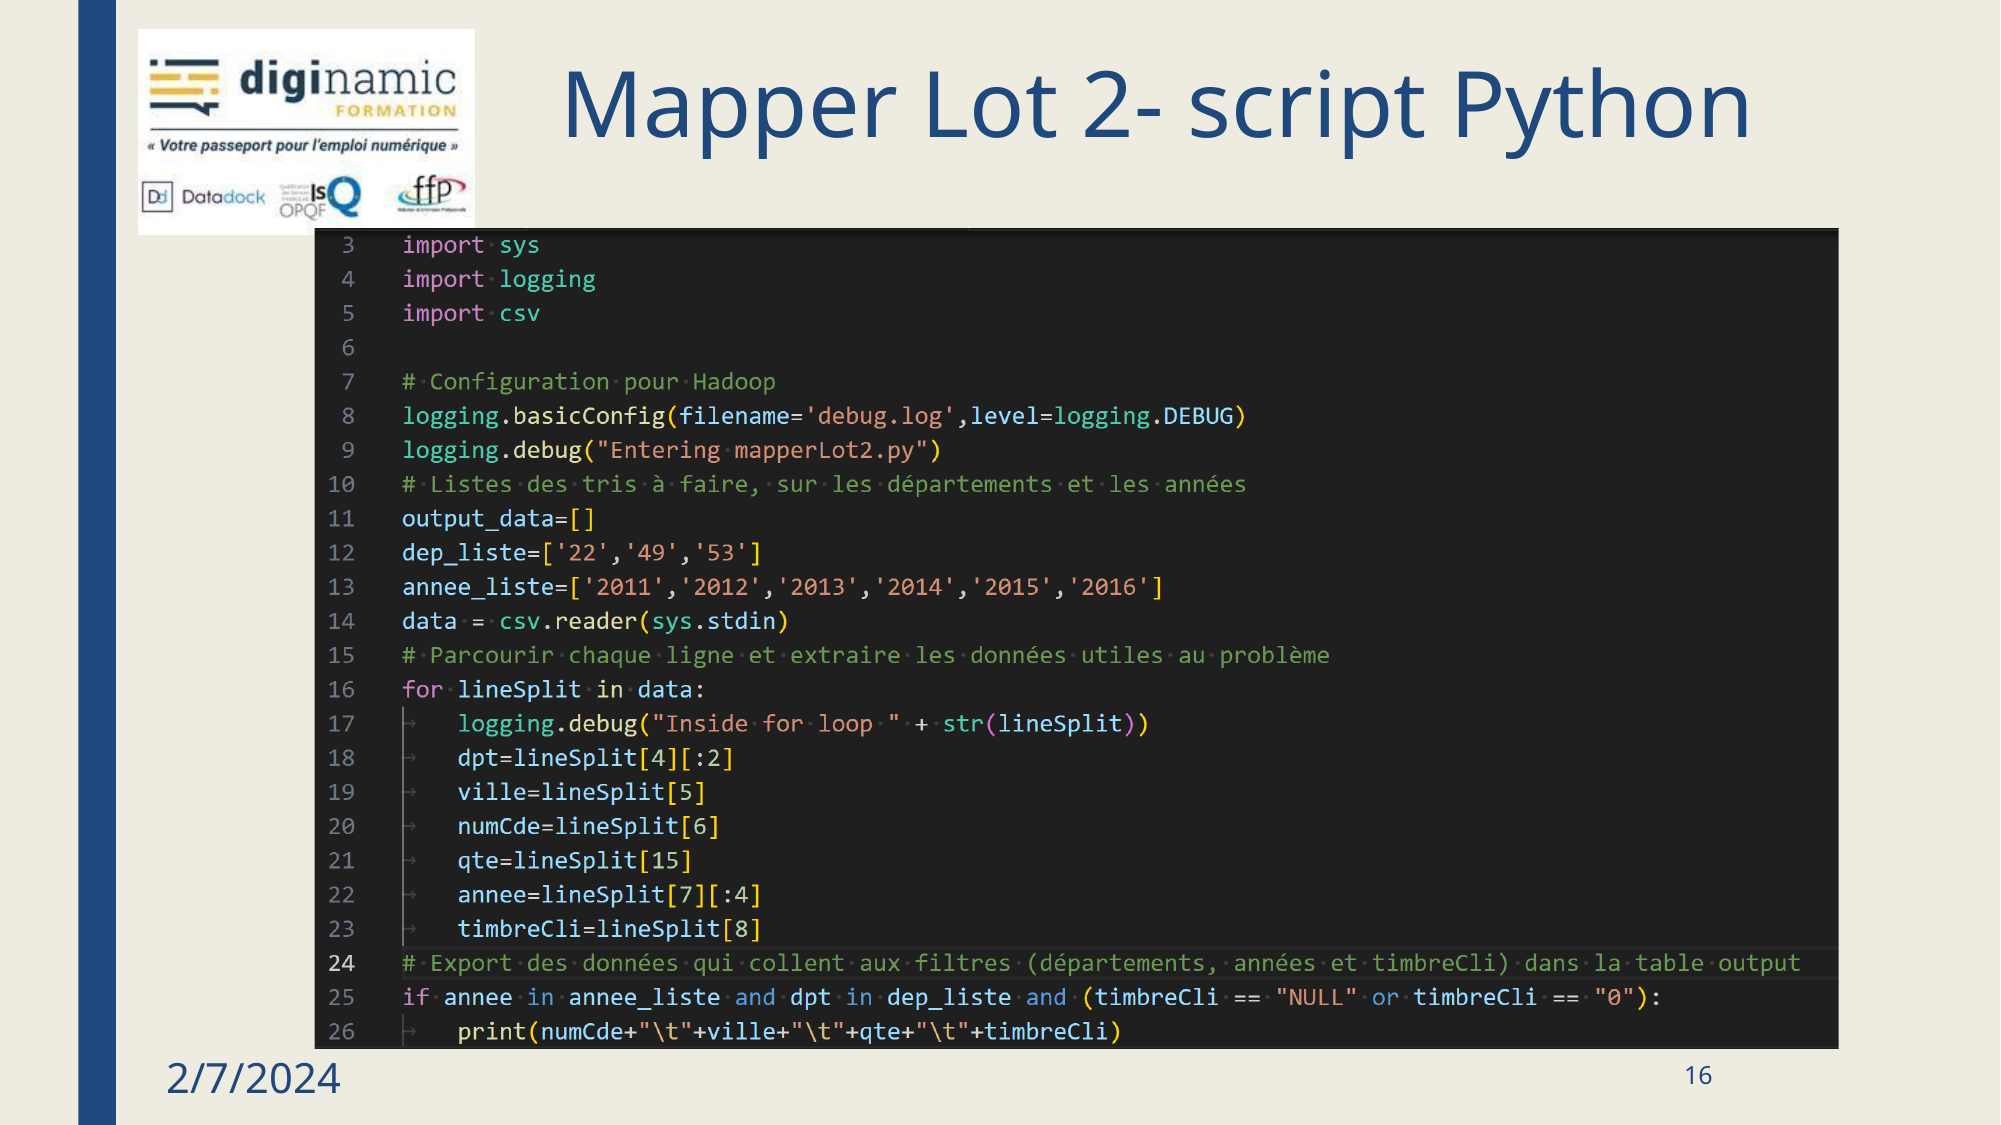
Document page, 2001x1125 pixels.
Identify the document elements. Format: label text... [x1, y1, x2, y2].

title Mapper Lot 2- script Python [516, 51, 1801, 173]
picture [314, 228, 1839, 1049]
text_box 2/7/2024 [151, 1043, 389, 1110]
text_box [1669, 1043, 1931, 1110]
